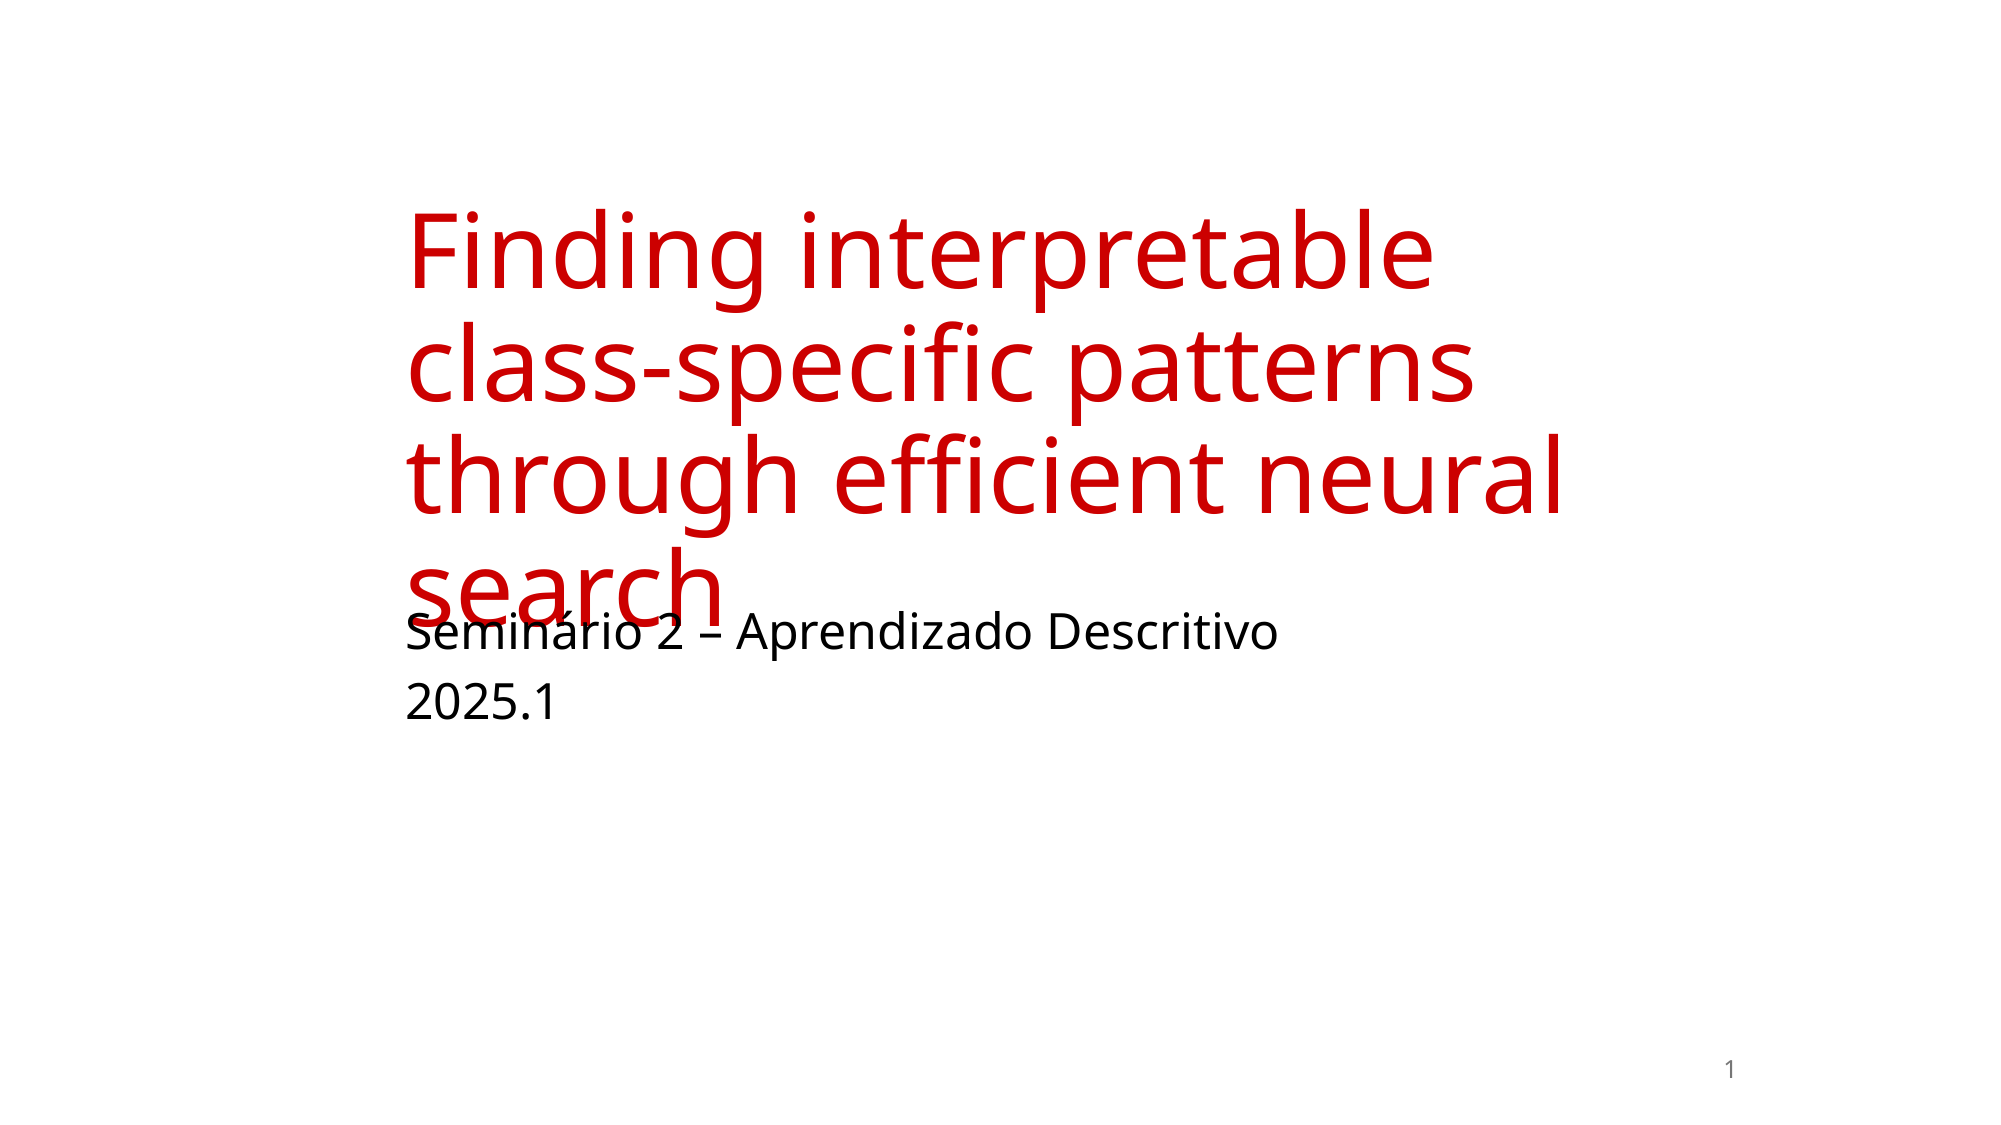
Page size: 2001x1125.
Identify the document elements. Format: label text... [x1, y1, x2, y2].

slide_number 1 [1708, 1038, 1806, 1125]
title Finding interpretable class-specific patterns through efficient neural search [390, 184, 1610, 576]
subtitle Seminário 2 – Aprendizado Descritivo 2025.1 [390, 590, 1610, 863]
